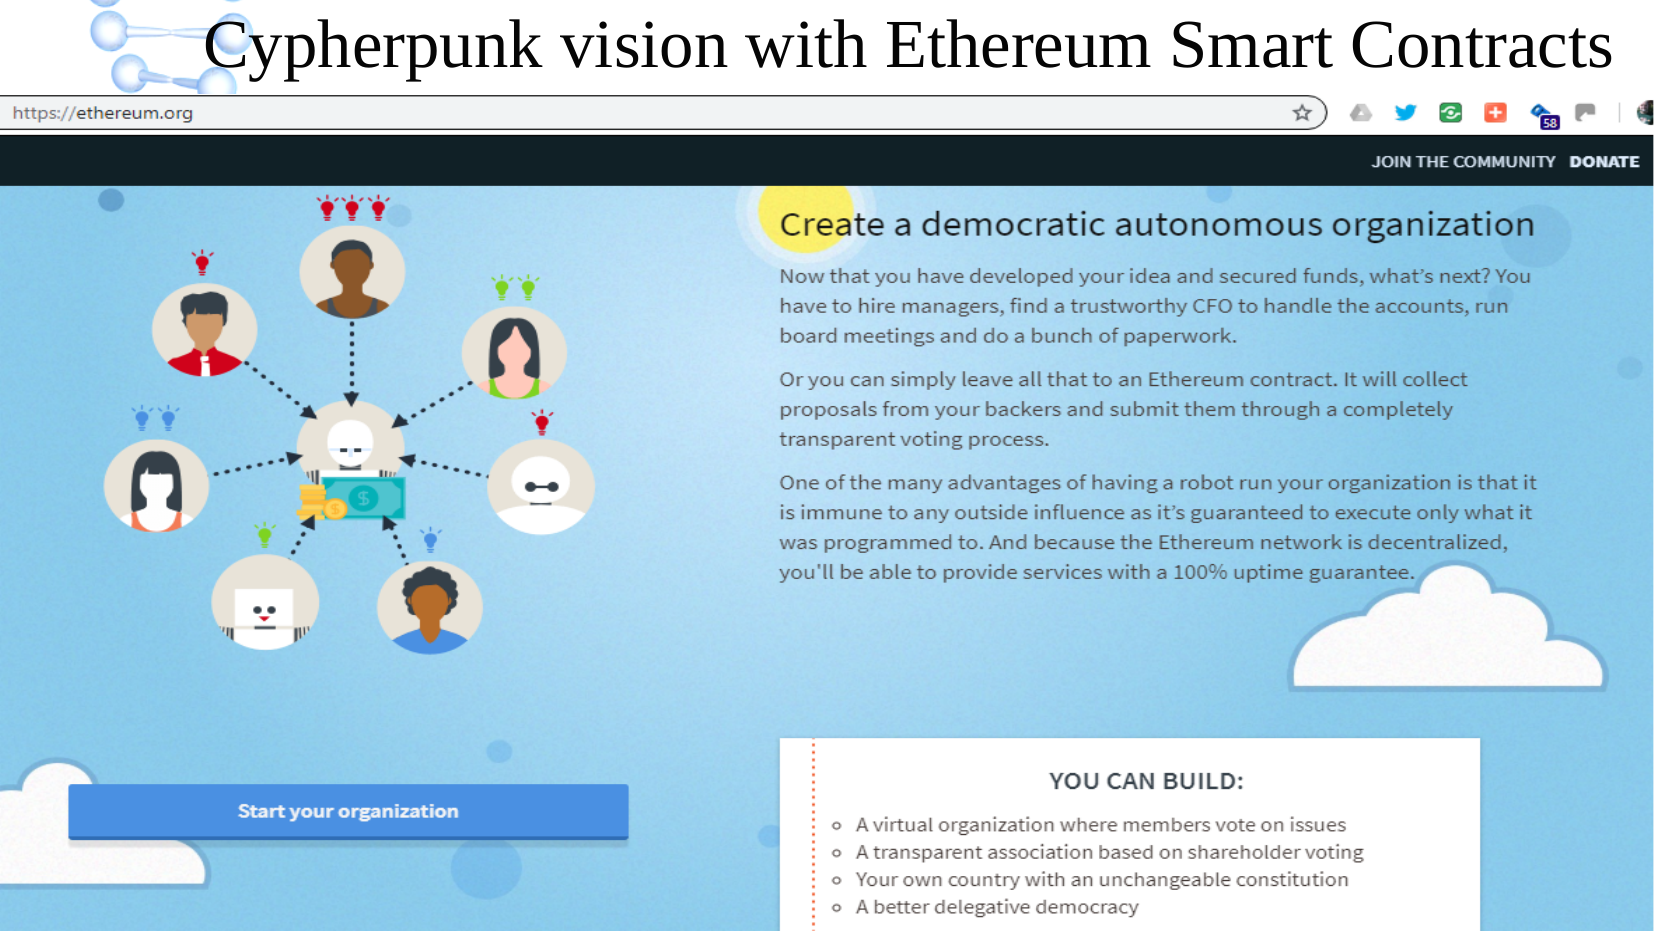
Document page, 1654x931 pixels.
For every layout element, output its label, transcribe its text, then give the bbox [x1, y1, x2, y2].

picture [0, 0, 1654, 931]
title Cypherpunk vision with Ethereum Smart Contracts [177, 6, 1642, 83]
